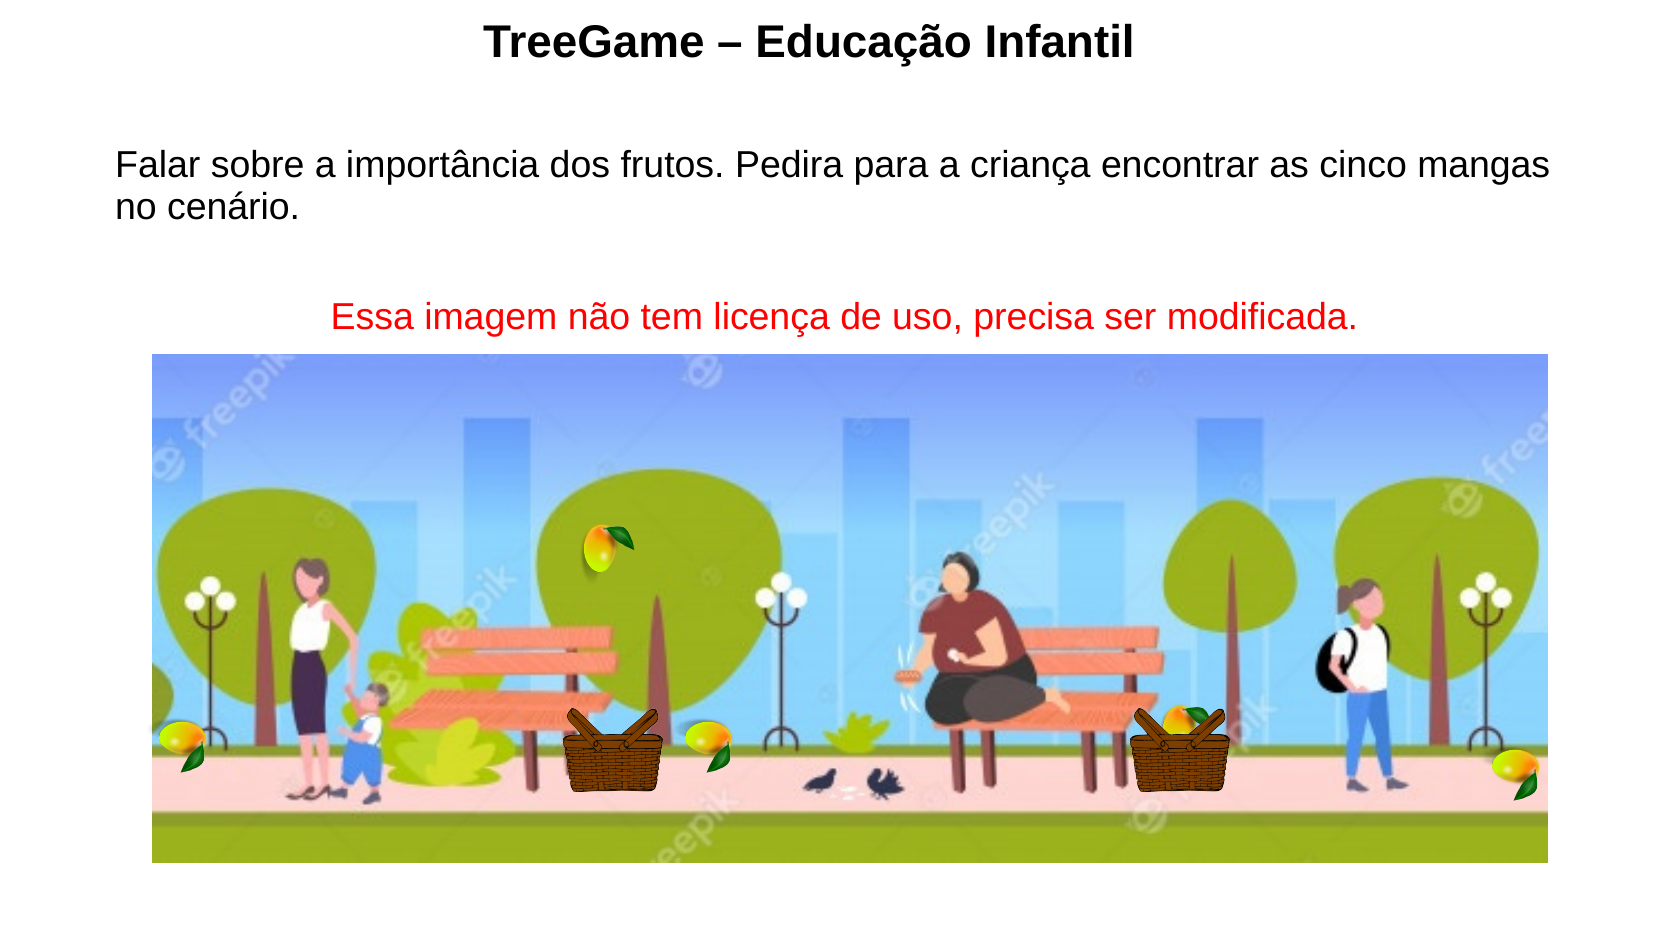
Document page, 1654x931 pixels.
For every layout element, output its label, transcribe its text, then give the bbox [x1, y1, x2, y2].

text_box Essa imagem não tem licença de uso, precisa ser modificada. [153, 288, 1536, 354]
picture [143, 354, 1548, 863]
title TreeGame – Educação Infantil [248, 11, 1371, 71]
text_box Falar sobre a importância dos frutos. Pedira para a criança encontrar as cinco mangas no cenário. [100, 135, 1589, 237]
